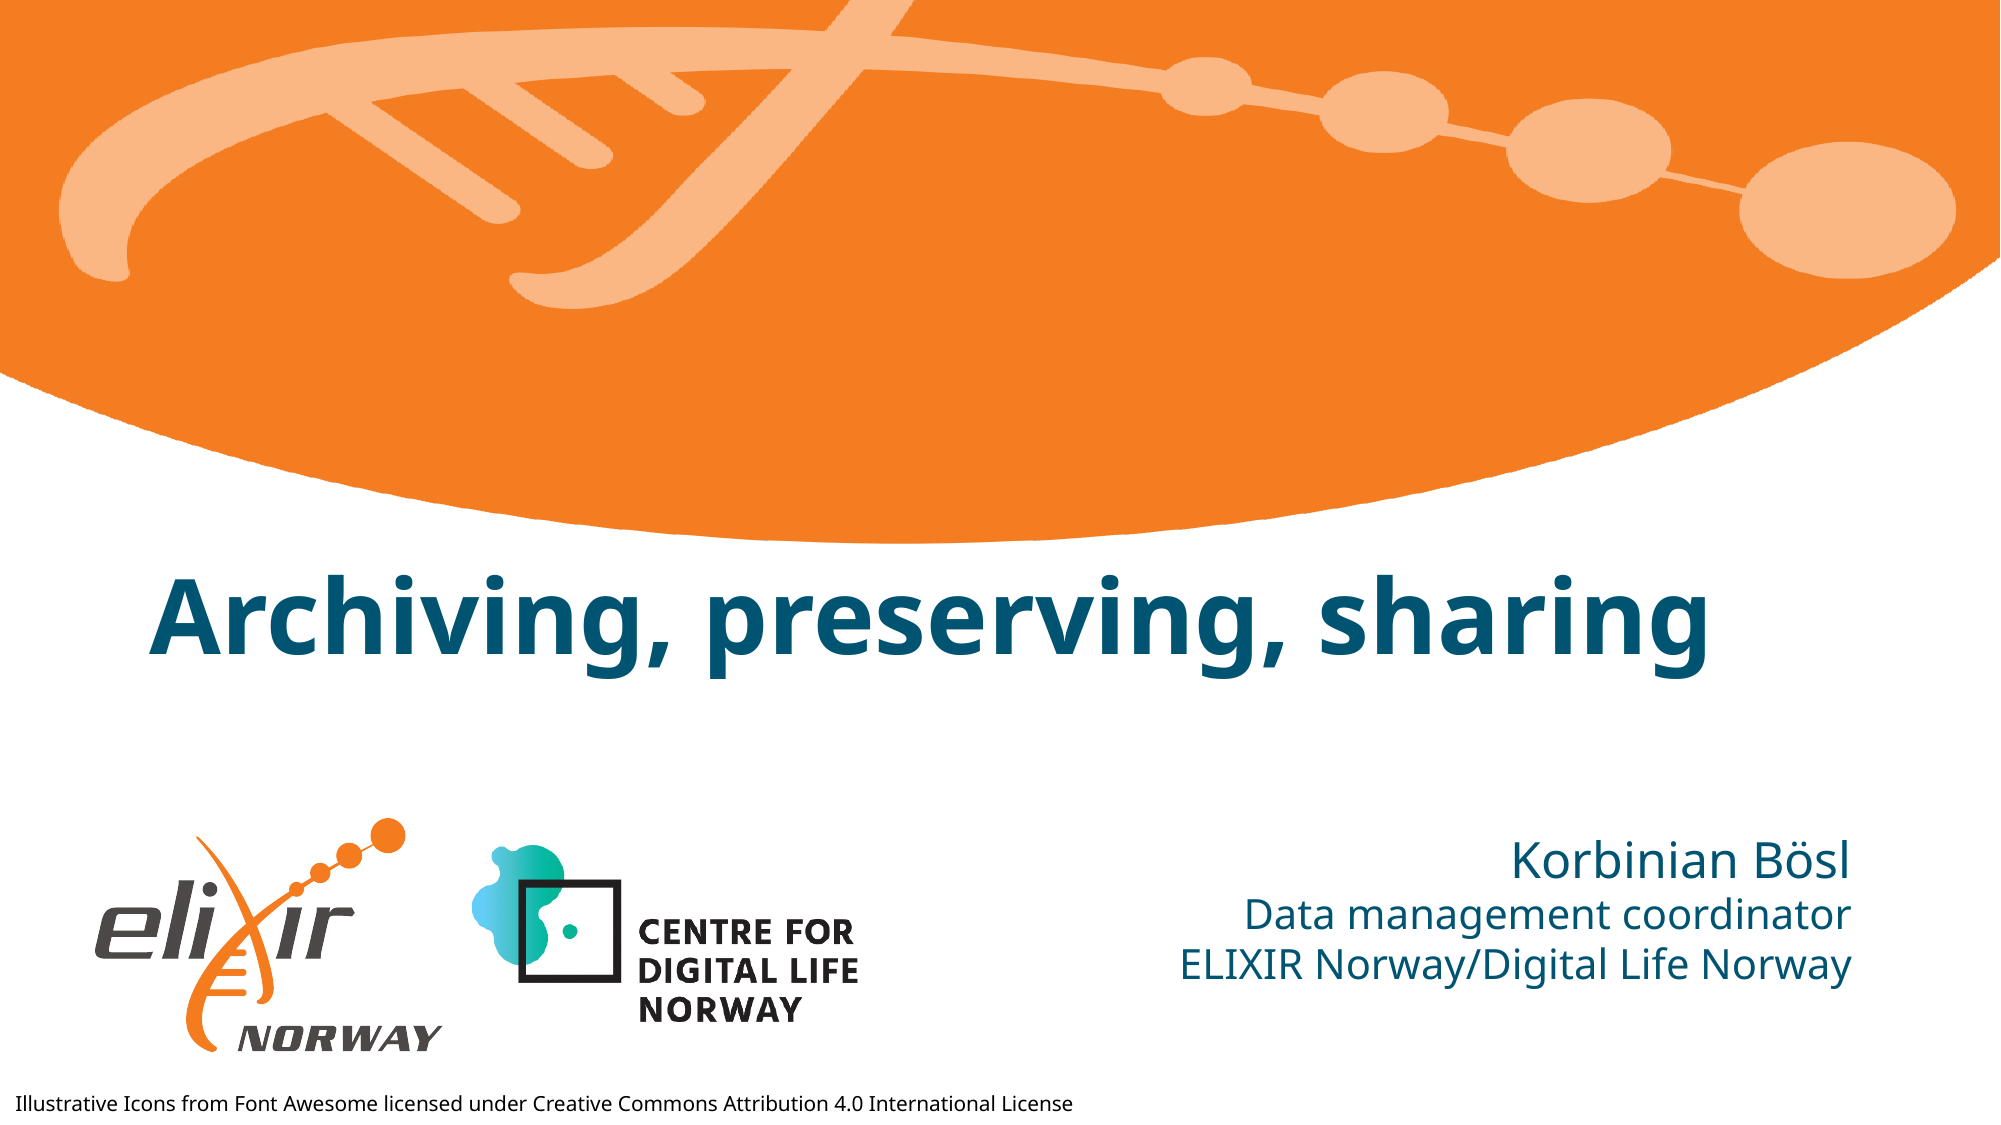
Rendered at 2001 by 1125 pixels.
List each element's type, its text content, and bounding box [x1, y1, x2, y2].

picture [95, 818, 443, 1052]
picture [472, 845, 863, 1028]
text_box Illustrative Icons from Font Awesome licensed under Creative Commons Attribution 4.0 International License [0, 1076, 1536, 1125]
list Korbinian Bösl Data management coordinator ELIXIR Norway/Digital Life Norway [1111, 768, 1853, 1025]
title Archiving, preserving, sharing [149, 550, 1850, 752]
